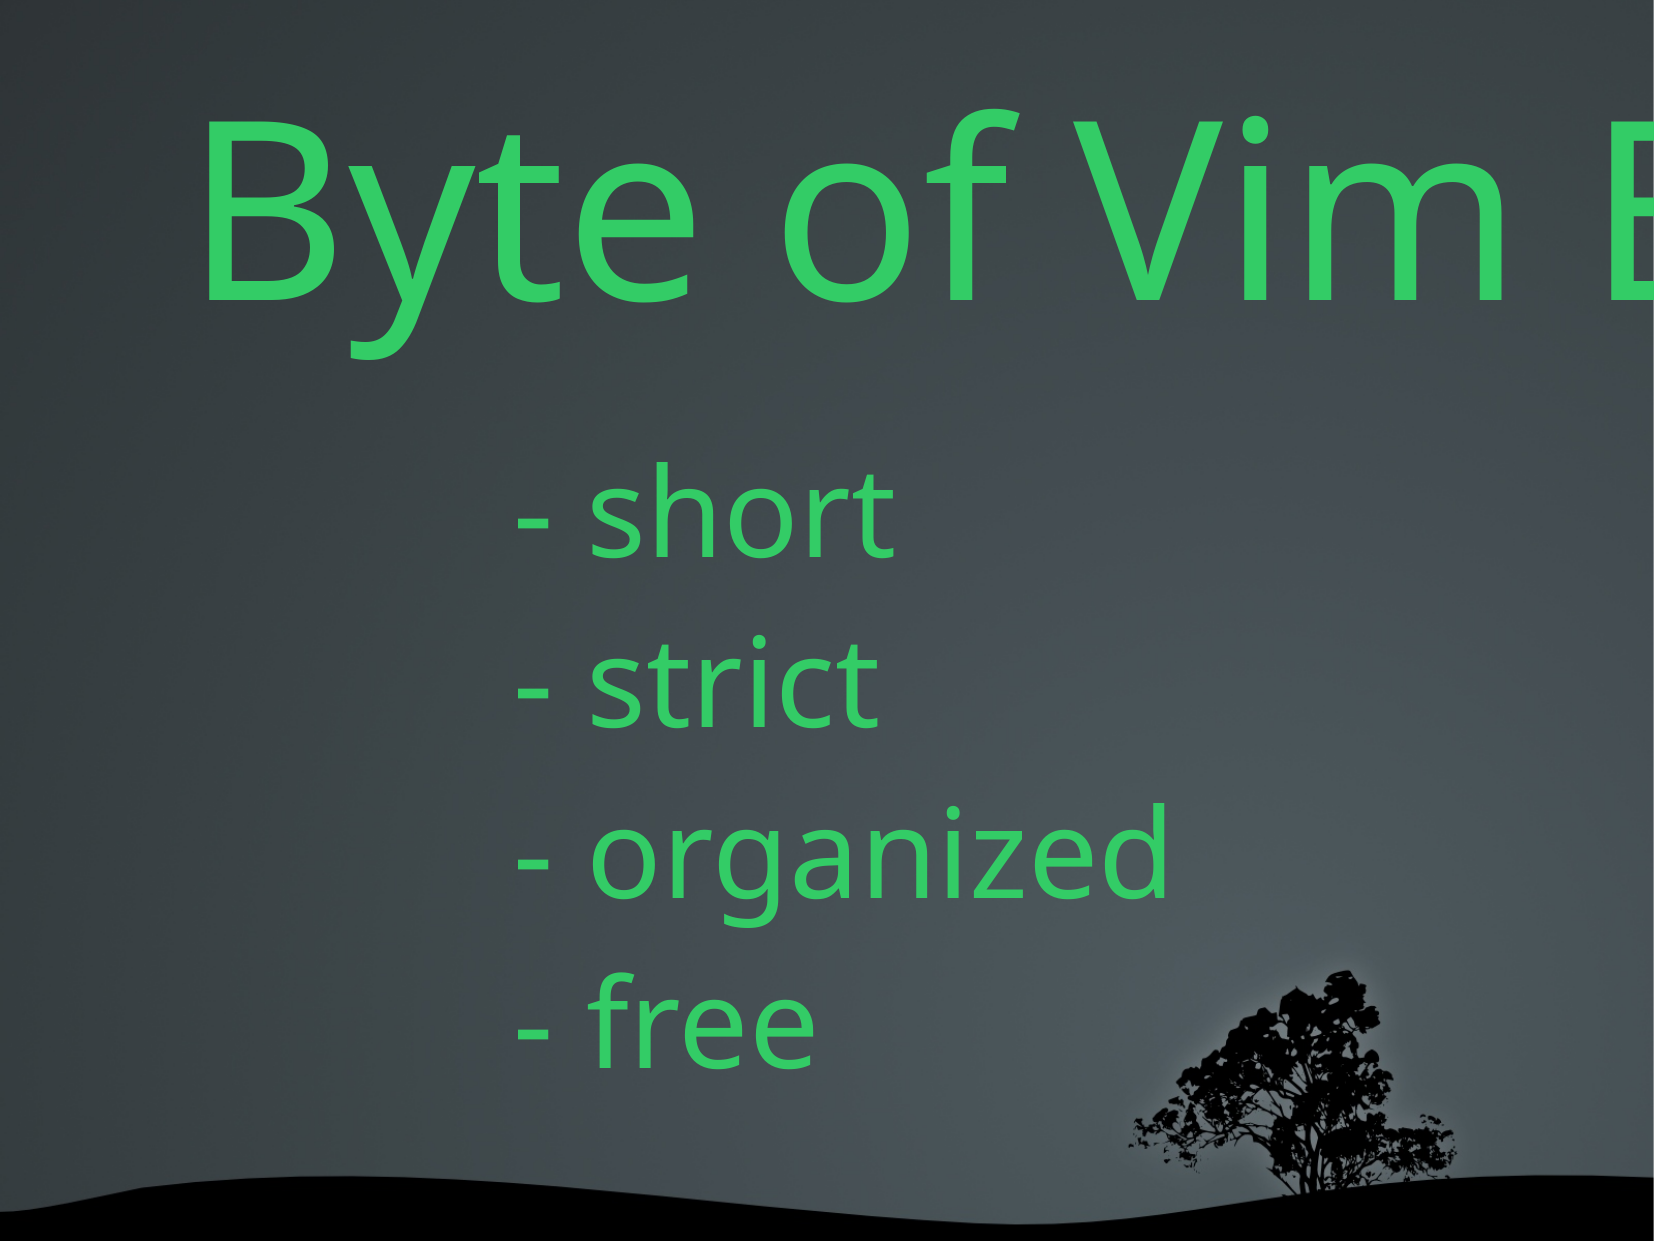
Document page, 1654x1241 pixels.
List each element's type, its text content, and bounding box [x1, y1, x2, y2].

text_box - short - strict - organized - free [499, 416, 981, 1010]
picture [0, 0, 1654, 1241]
text_box Byte of Vim Book [170, 25, 1483, 376]
picture [1634, 216, 1654, 281]
picture [1634, 141, 1654, 198]
